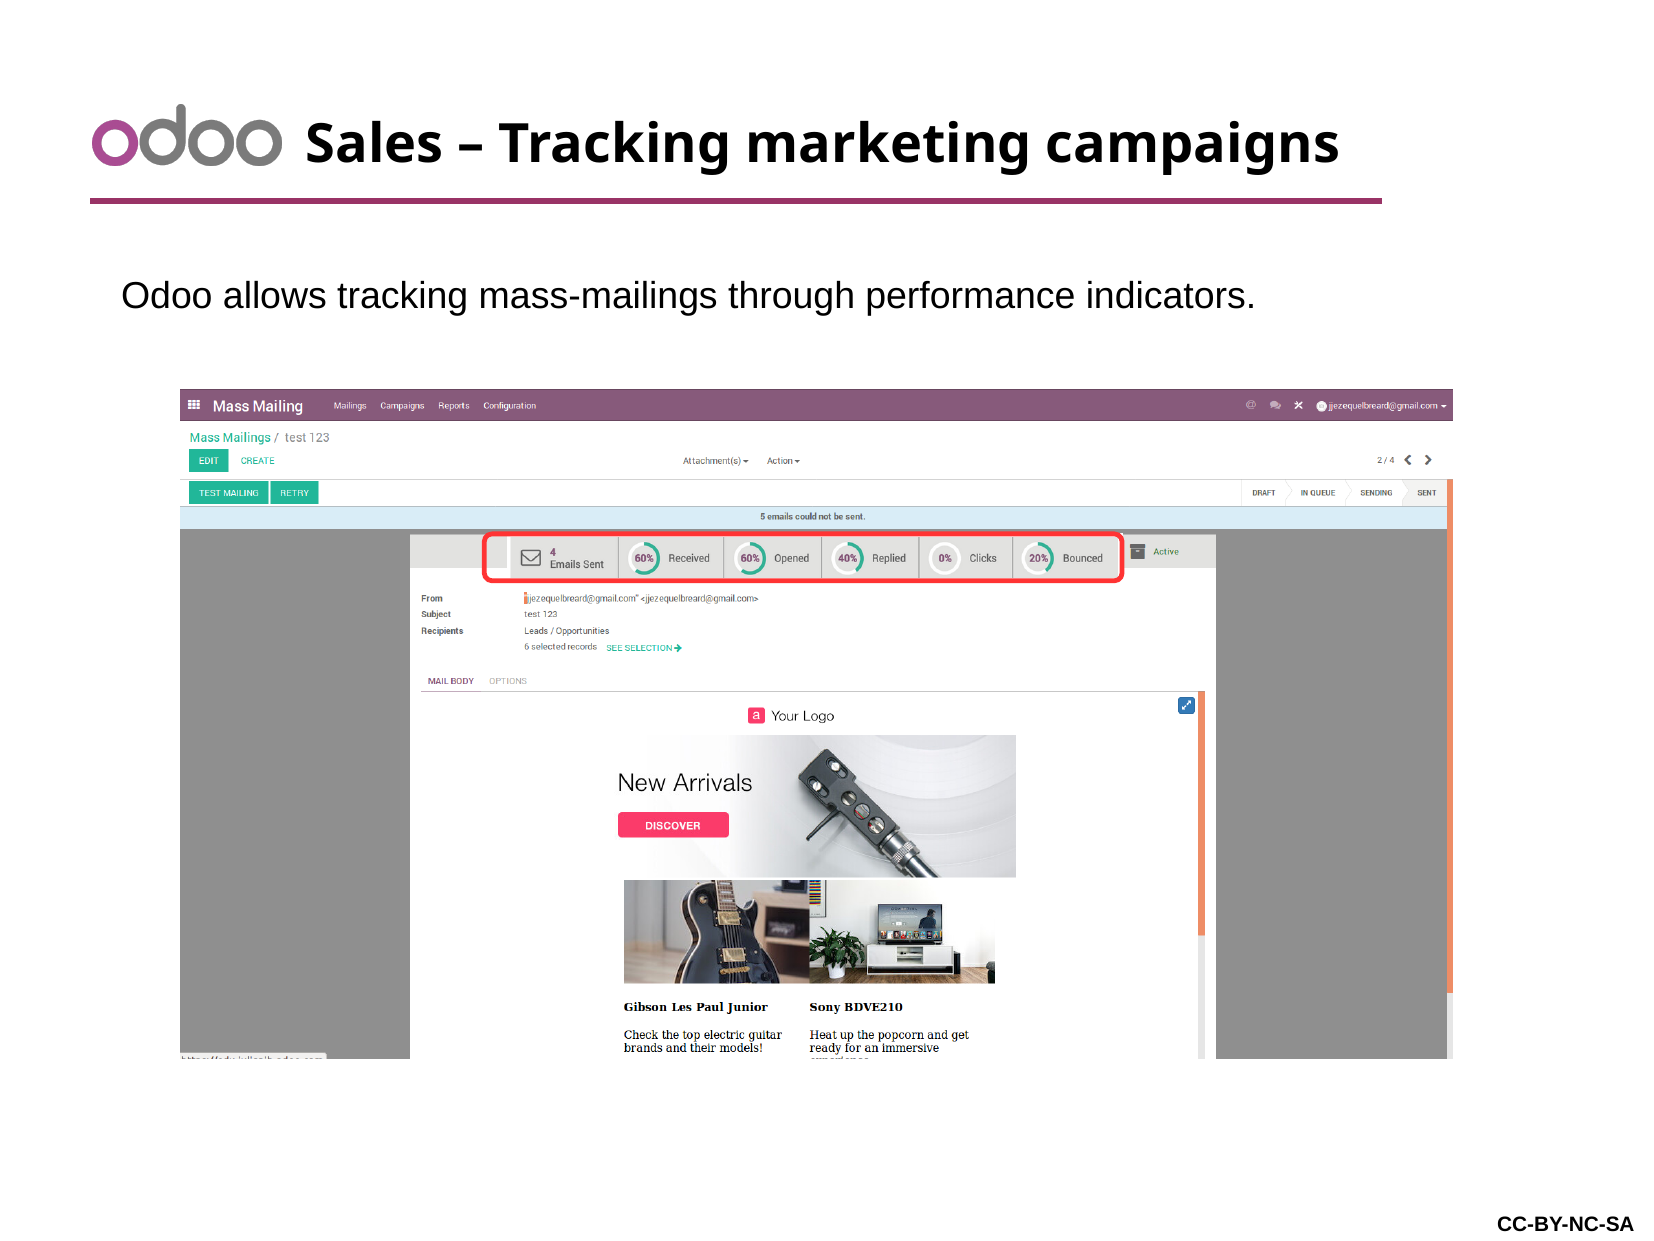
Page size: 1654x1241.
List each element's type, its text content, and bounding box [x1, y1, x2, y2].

text_box CC-BY-NC-SA [1482, 1204, 1654, 1241]
picture [92, 104, 282, 166]
text_box [484, 533, 1123, 581]
text_box Odoo allows tracking mass-mailings through performance indicators. [106, 267, 1418, 367]
title Sales – Tracking marketing campaigns [305, 37, 1568, 245]
picture [180, 389, 1453, 1059]
